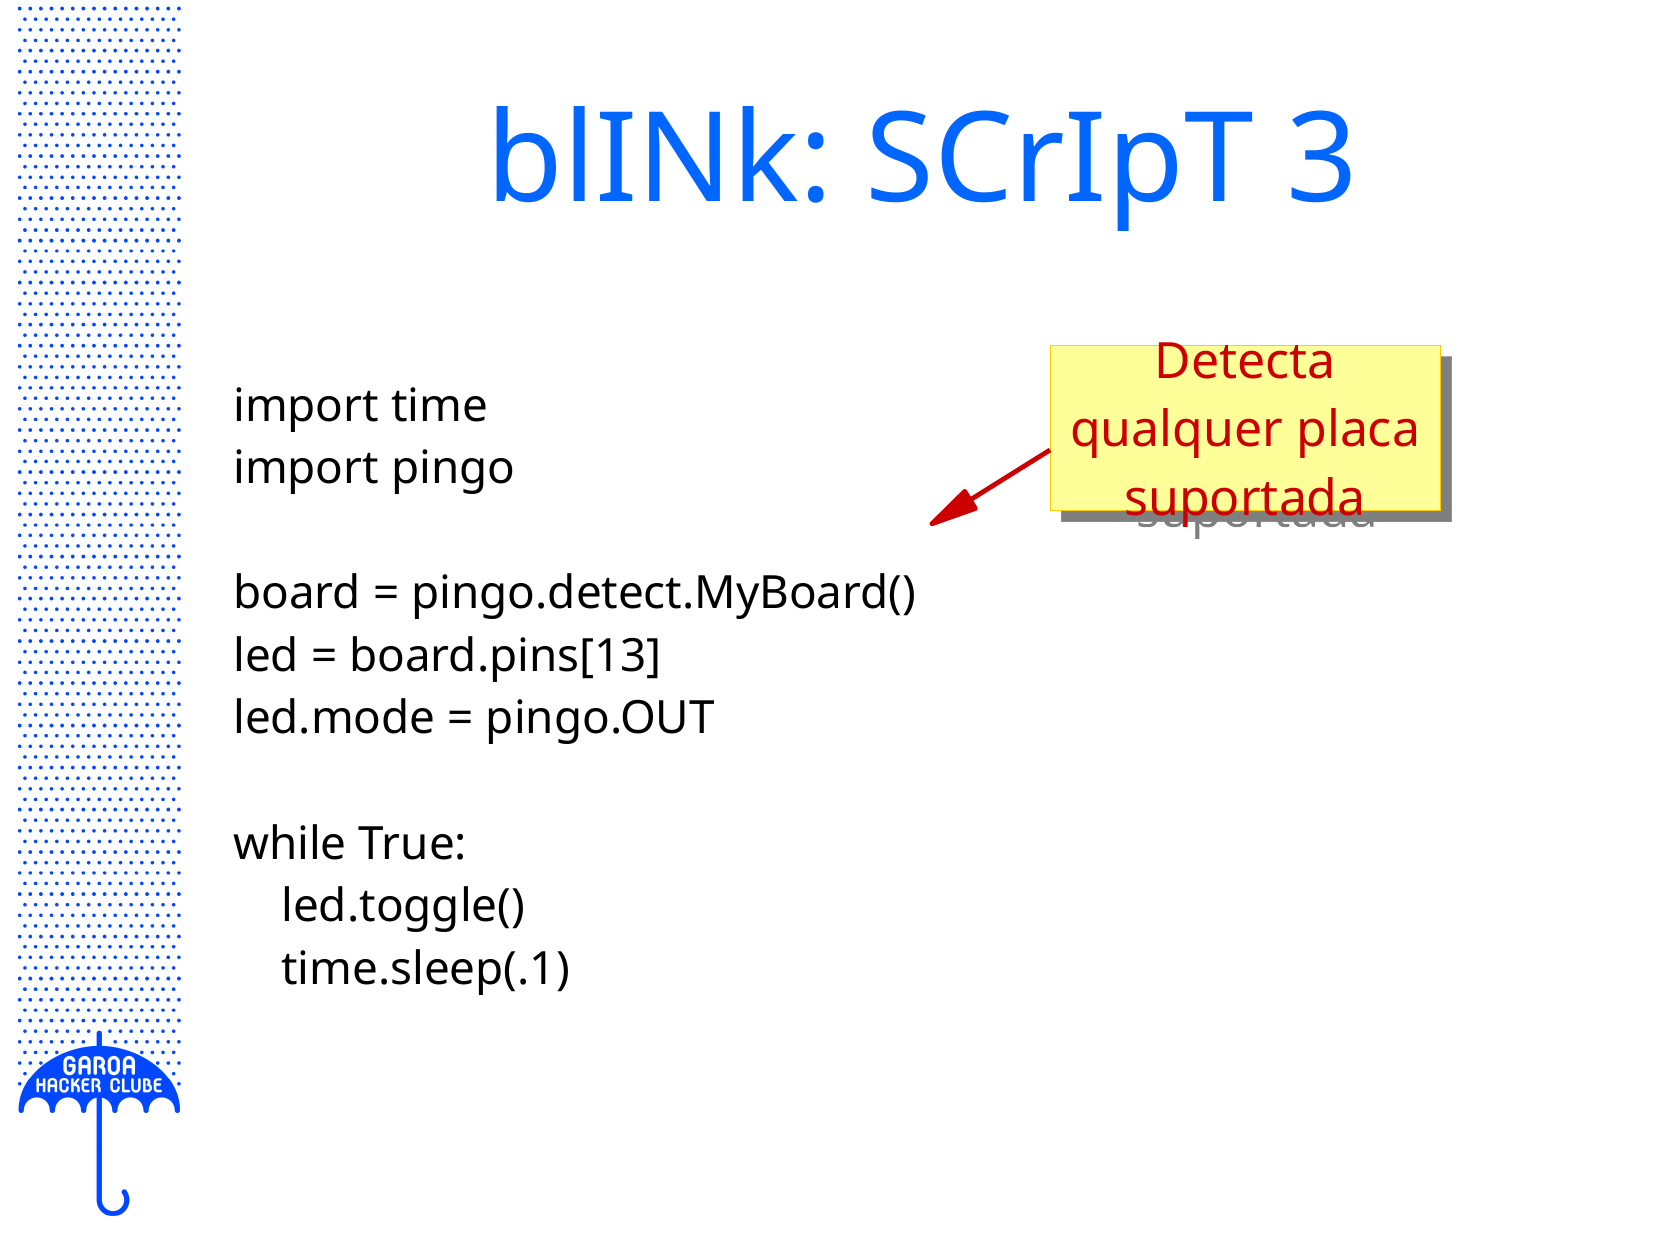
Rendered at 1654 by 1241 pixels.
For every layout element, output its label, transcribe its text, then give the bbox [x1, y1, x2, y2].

text_box import time import pingo board = pingo.detect.MyBoard() led = board.pins[13] led.mode = pingo.OUT while True: led.toggle() time.sleep(.1) [218, 364, 946, 838]
picture [17, 0, 181, 1216]
title blINk: SCrIpT 3 [210, 49, 1636, 257]
text_box Detecta qualquer placa suportada [1050, 345, 1441, 511]
